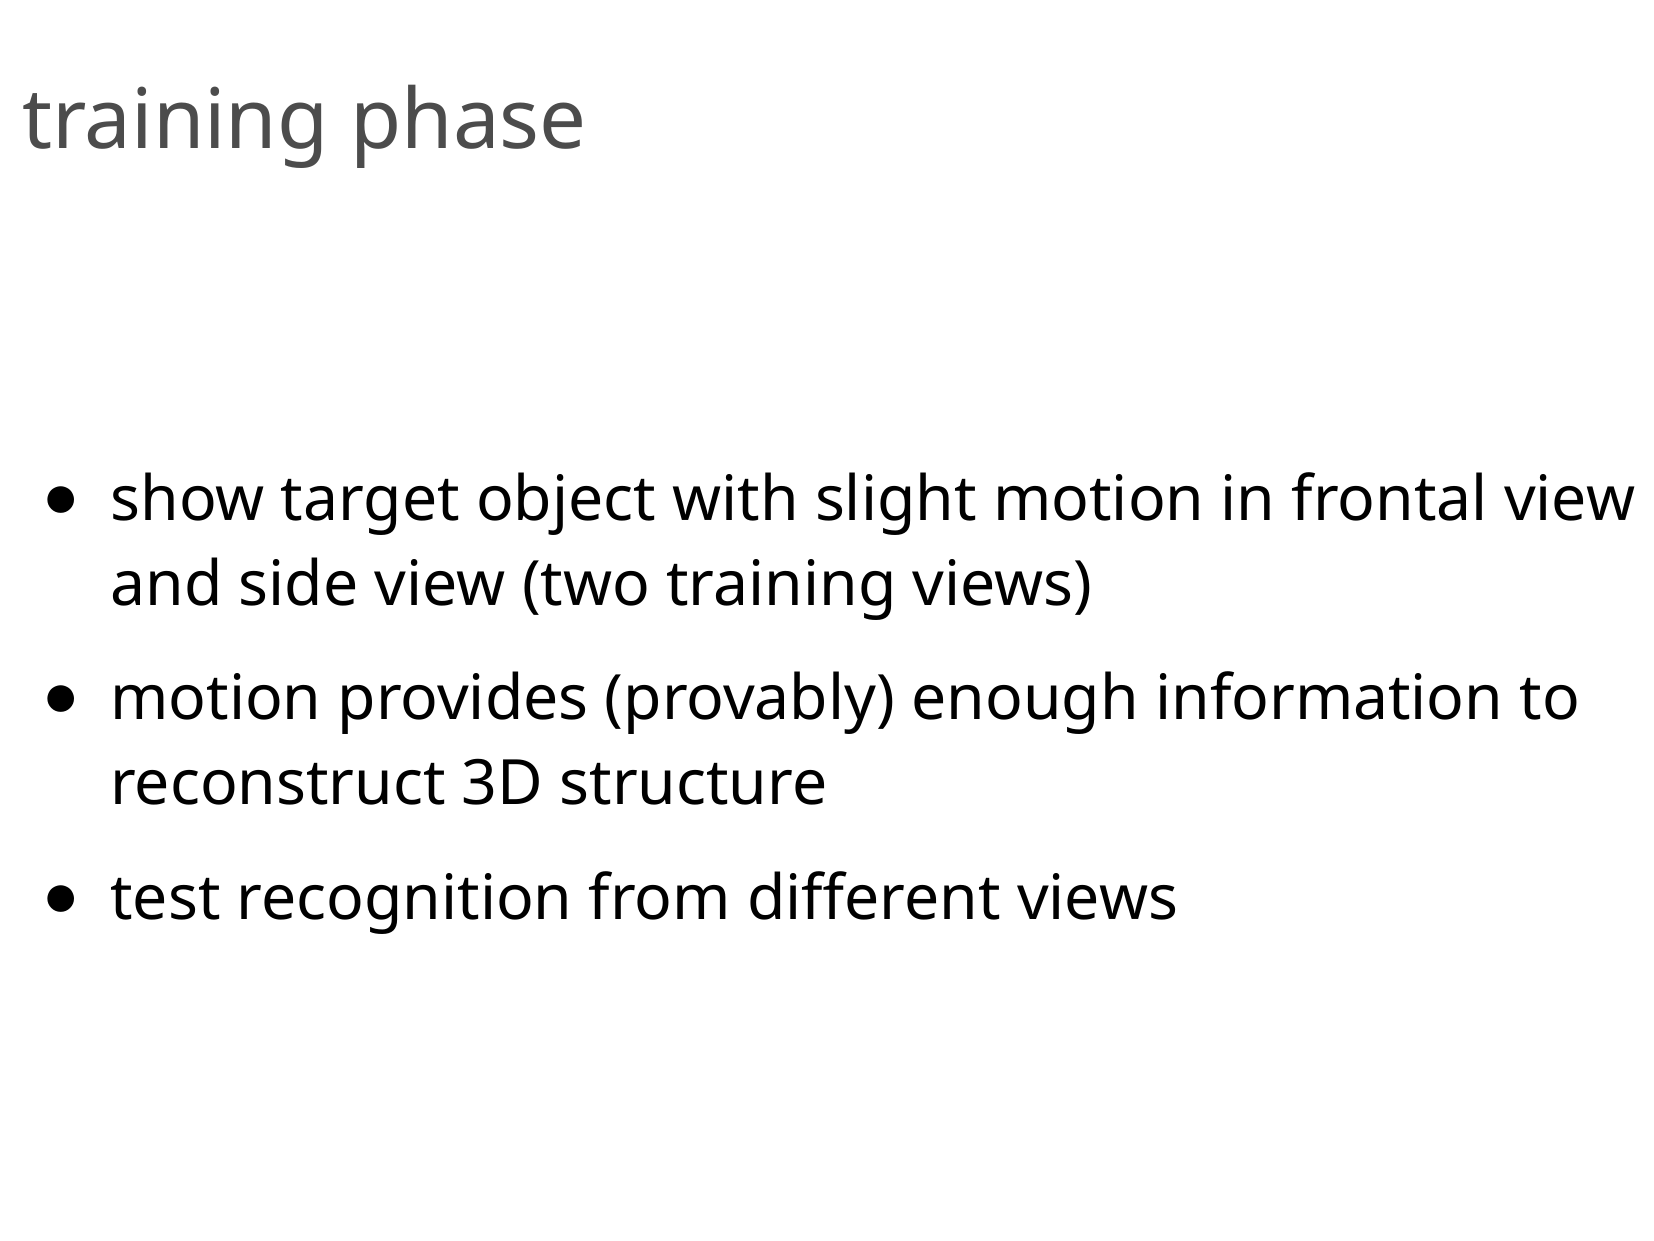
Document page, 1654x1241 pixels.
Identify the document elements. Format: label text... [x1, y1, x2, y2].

title training phase [22, 19, 1654, 213]
list show target object with slight motion in frontal view and side view (two training views) motion provides (provably) enough information to reconstruct 3D structure test recognition from different views [25, 226, 1654, 1166]
